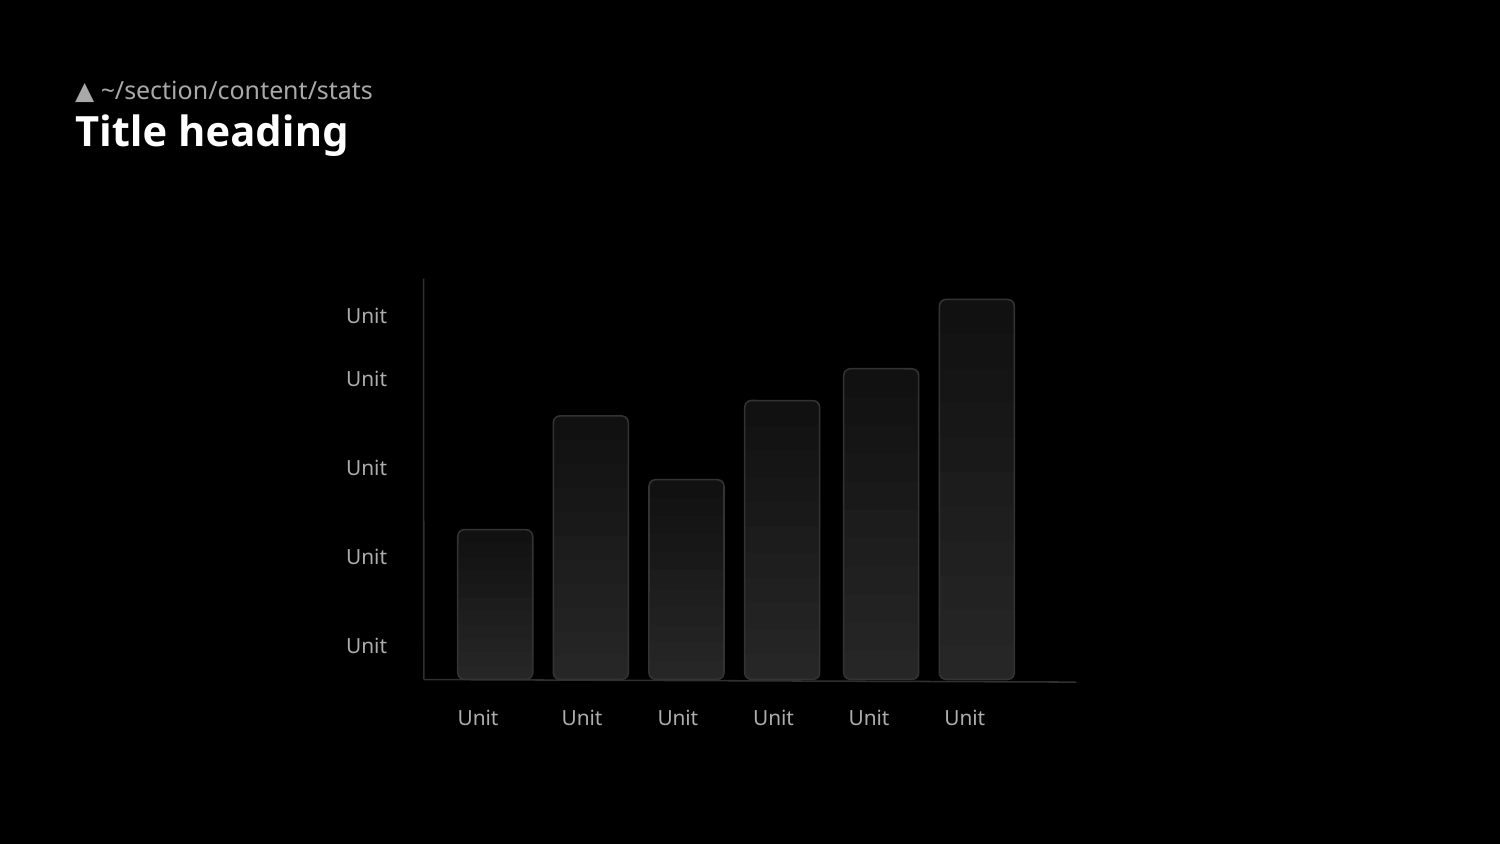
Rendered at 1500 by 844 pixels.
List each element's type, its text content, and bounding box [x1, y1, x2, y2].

text_box Unit [346, 454, 405, 480]
text_box Unit [848, 704, 907, 730]
text_box Unit [346, 632, 405, 658]
text_box Unit [561, 704, 620, 730]
text_box ▲ ~/section/content/stats [75, 75, 724, 106]
text_box [744, 400, 820, 680]
text_box Unit [346, 543, 405, 569]
text_box [553, 415, 629, 680]
text_box Title heading [75, 105, 676, 156]
text_box Unit [346, 302, 405, 328]
text_box [939, 299, 1015, 680]
text_box Unit [944, 704, 1003, 730]
text_box [457, 529, 533, 680]
text_box Unit [346, 366, 405, 392]
text_box Unit [457, 704, 516, 730]
text_box [648, 479, 725, 680]
text_box Unit [753, 704, 812, 730]
text_box [843, 368, 919, 680]
text_box Unit [657, 704, 716, 730]
